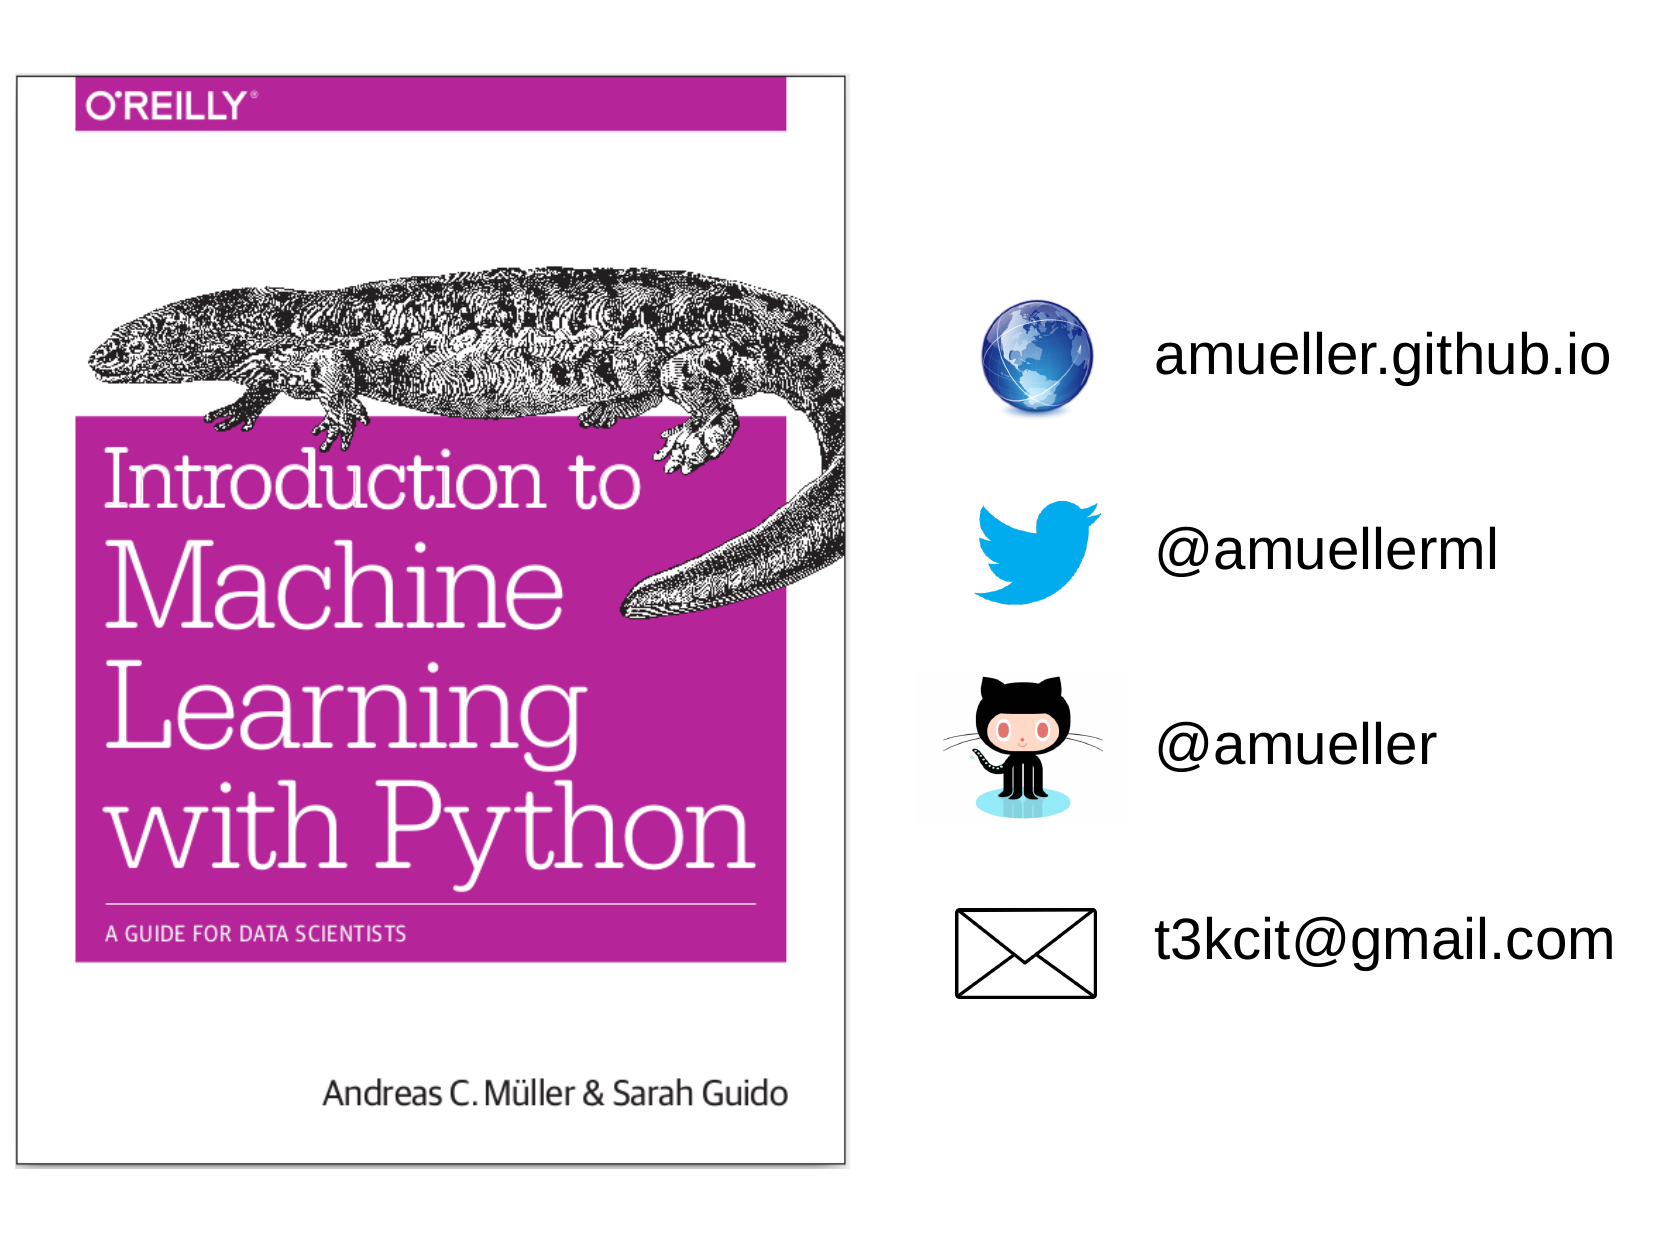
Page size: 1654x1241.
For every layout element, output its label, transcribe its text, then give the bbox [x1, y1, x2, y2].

text_box amueller.github.io @amuellerml @amueller t3kcit@gmail.com [1140, 314, 1654, 1020]
picture [955, 908, 1097, 999]
picture [930, 445, 1145, 660]
picture [15, 73, 850, 1170]
picture [915, 671, 1129, 825]
picture [975, 299, 1096, 420]
